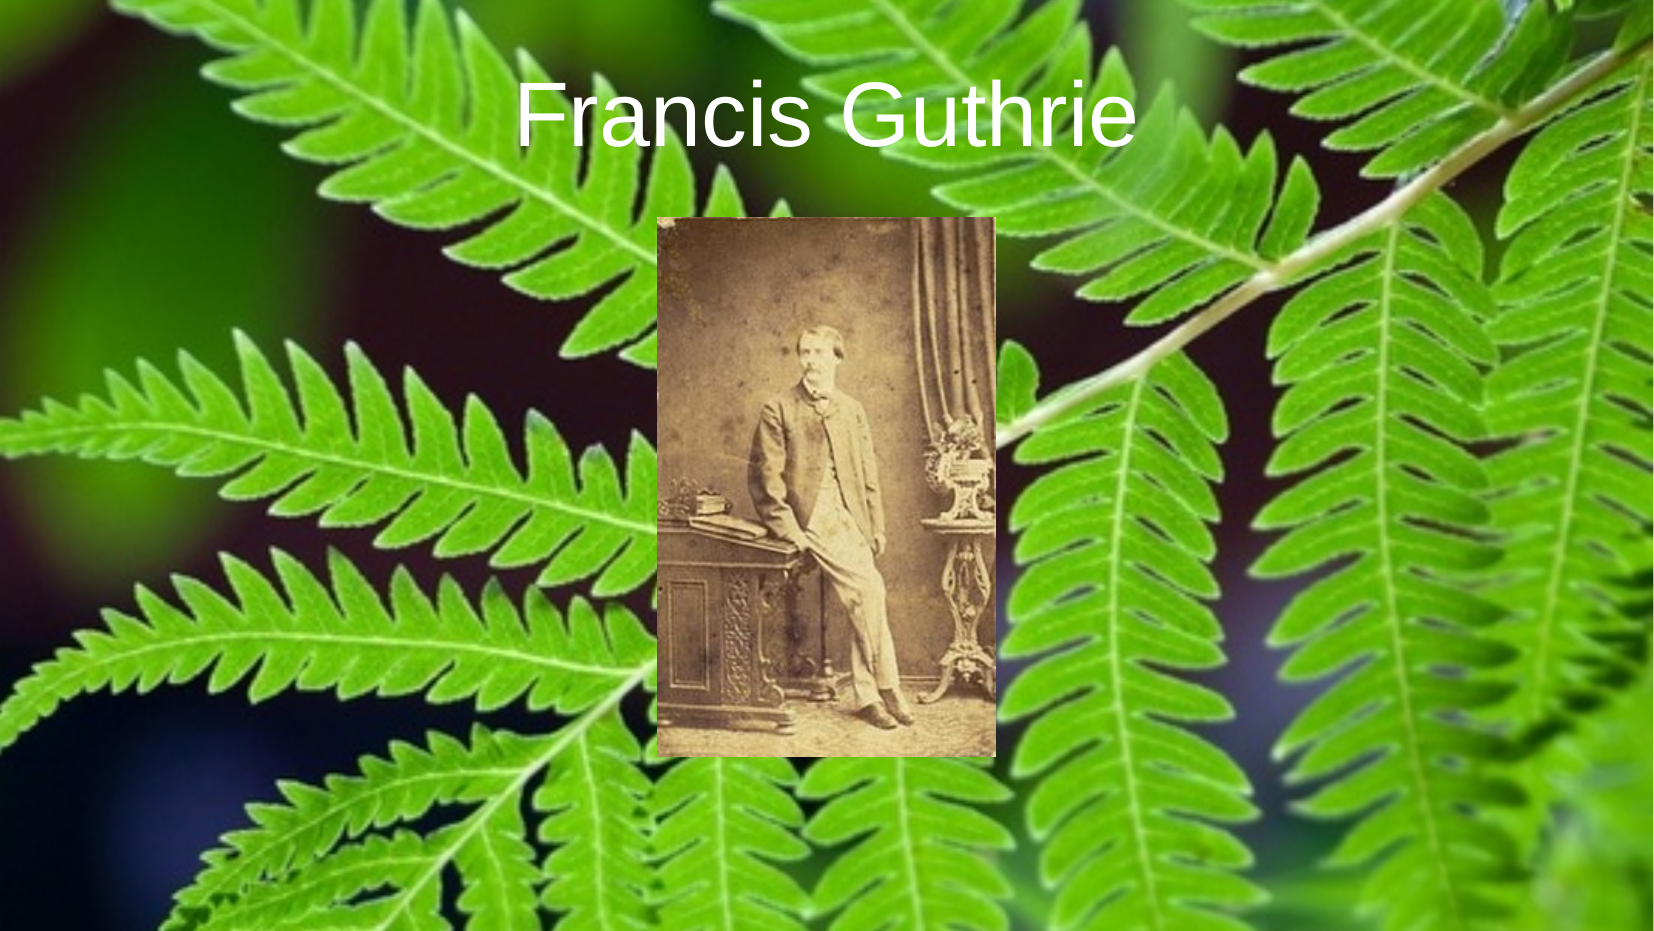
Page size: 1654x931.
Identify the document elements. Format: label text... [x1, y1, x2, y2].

picture [0, 0, 1654, 931]
title Francis Guthrie [82, 37, 1571, 193]
